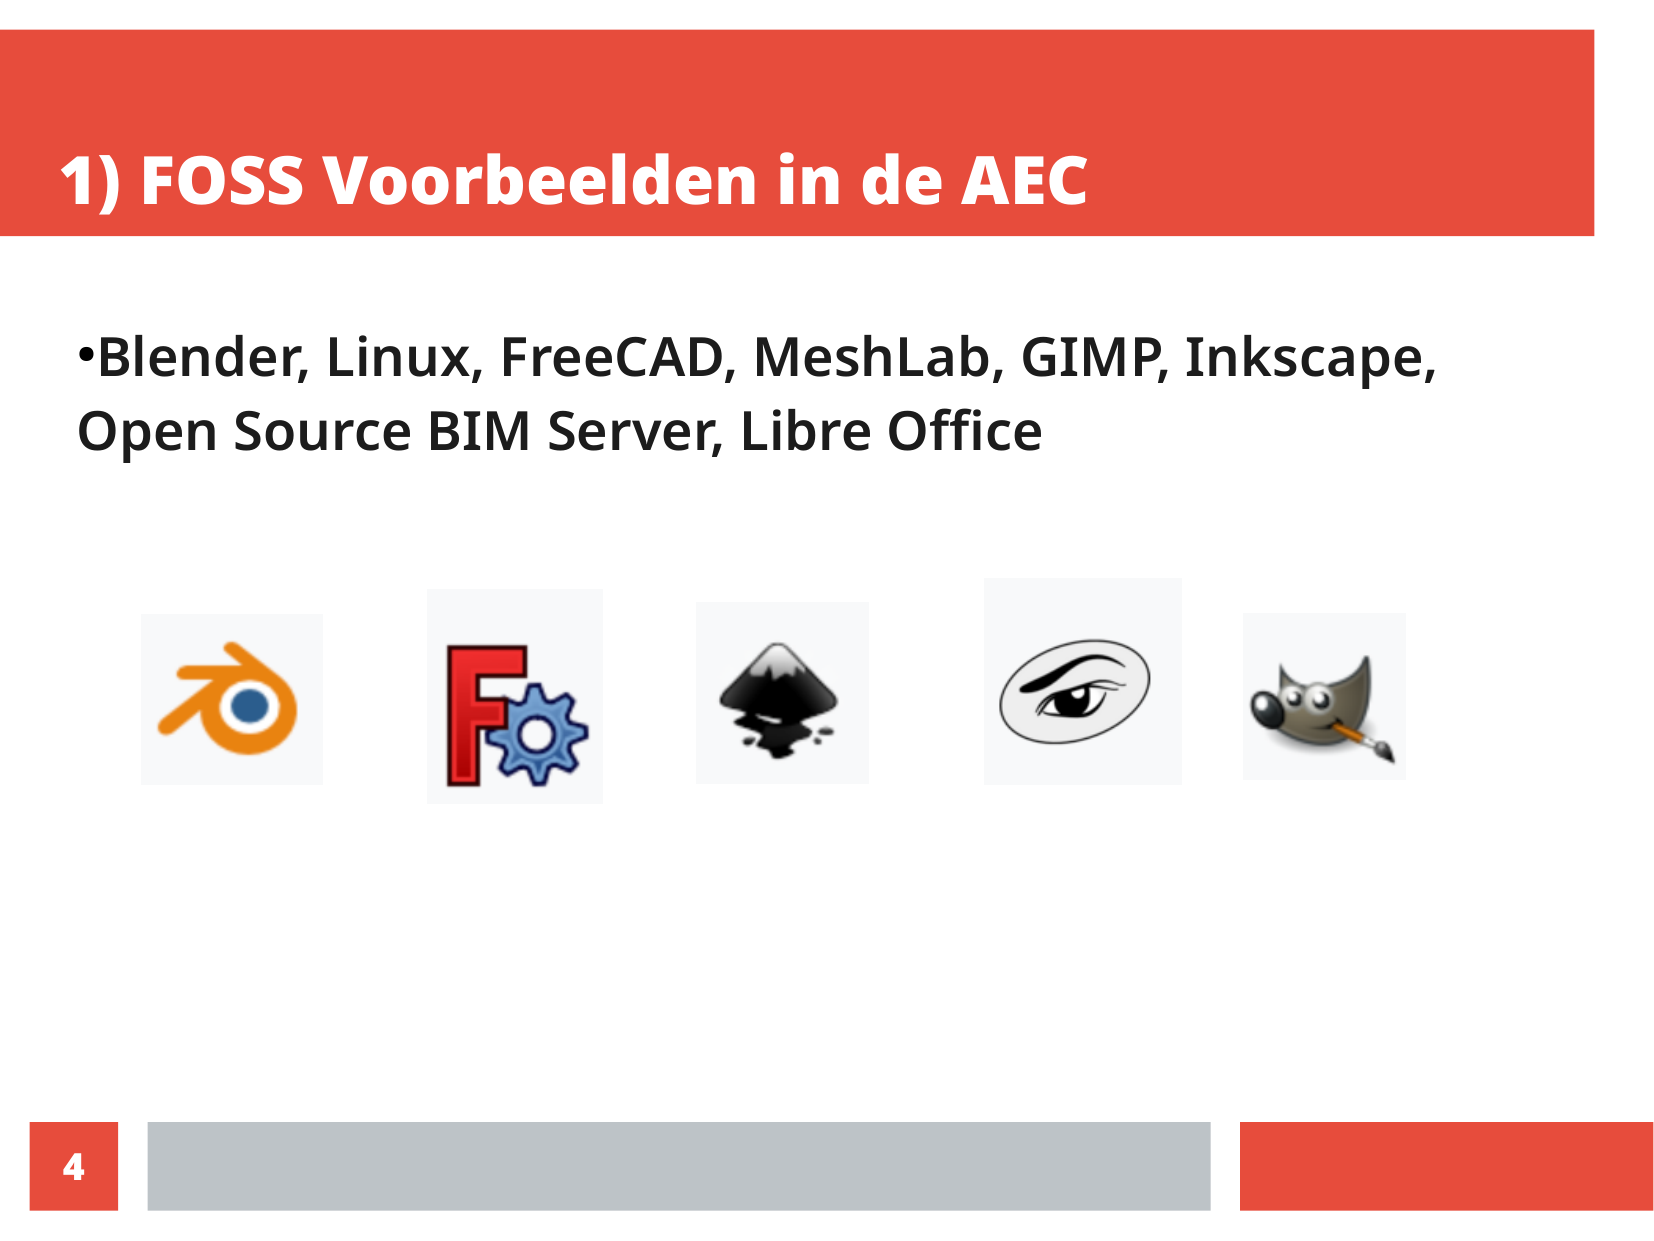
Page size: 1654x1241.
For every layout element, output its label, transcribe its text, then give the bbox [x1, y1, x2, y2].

picture [696, 603, 869, 784]
picture [141, 614, 323, 785]
picture [427, 603, 603, 804]
title 1) FOSS Voorbeelden in de AEC [59, 59, 1595, 225]
picture [984, 603, 1182, 785]
picture [1243, 613, 1406, 780]
list Blender, Linux, FreeCAD, MeshLab, GIMP, Inkscape, Open Source BIM Server, Libre Office [76, 318, 1583, 603]
